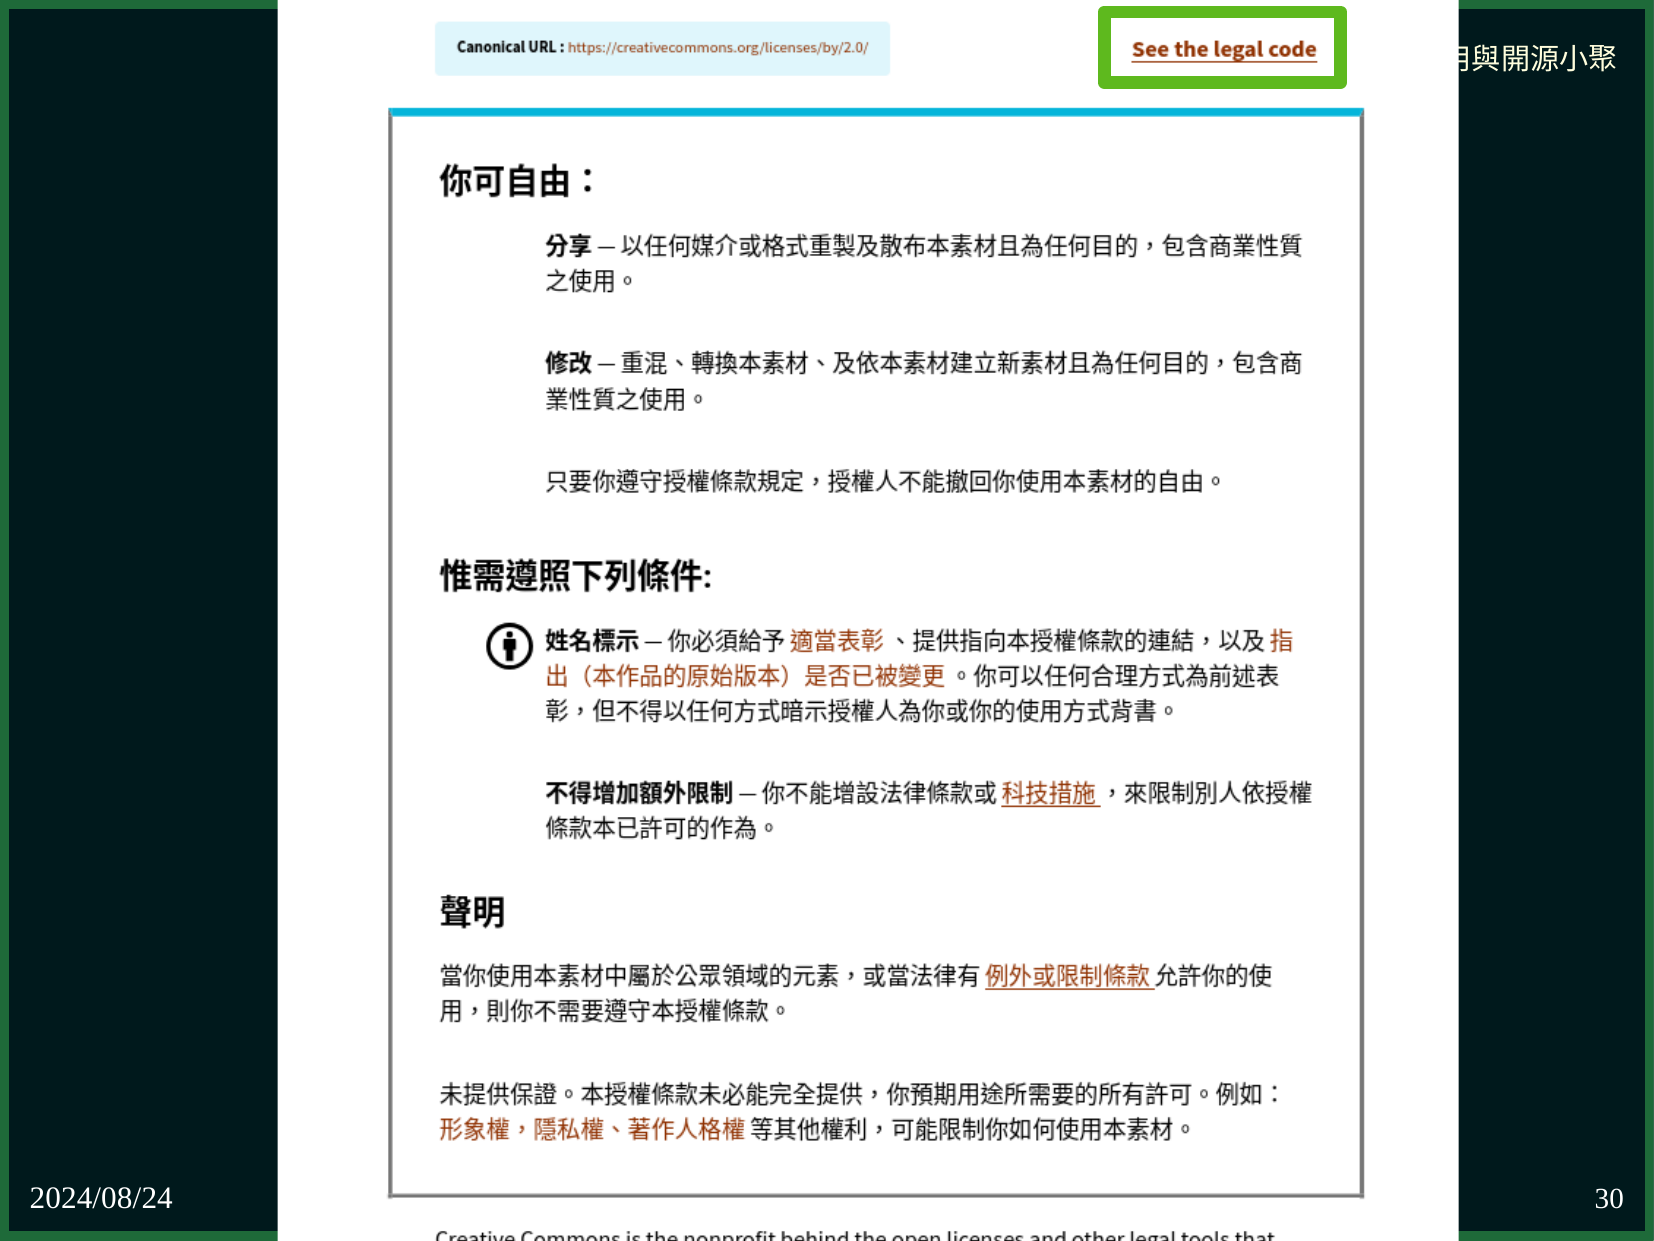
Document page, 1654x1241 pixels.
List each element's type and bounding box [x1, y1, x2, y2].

picture [277, 0, 1459, 1241]
